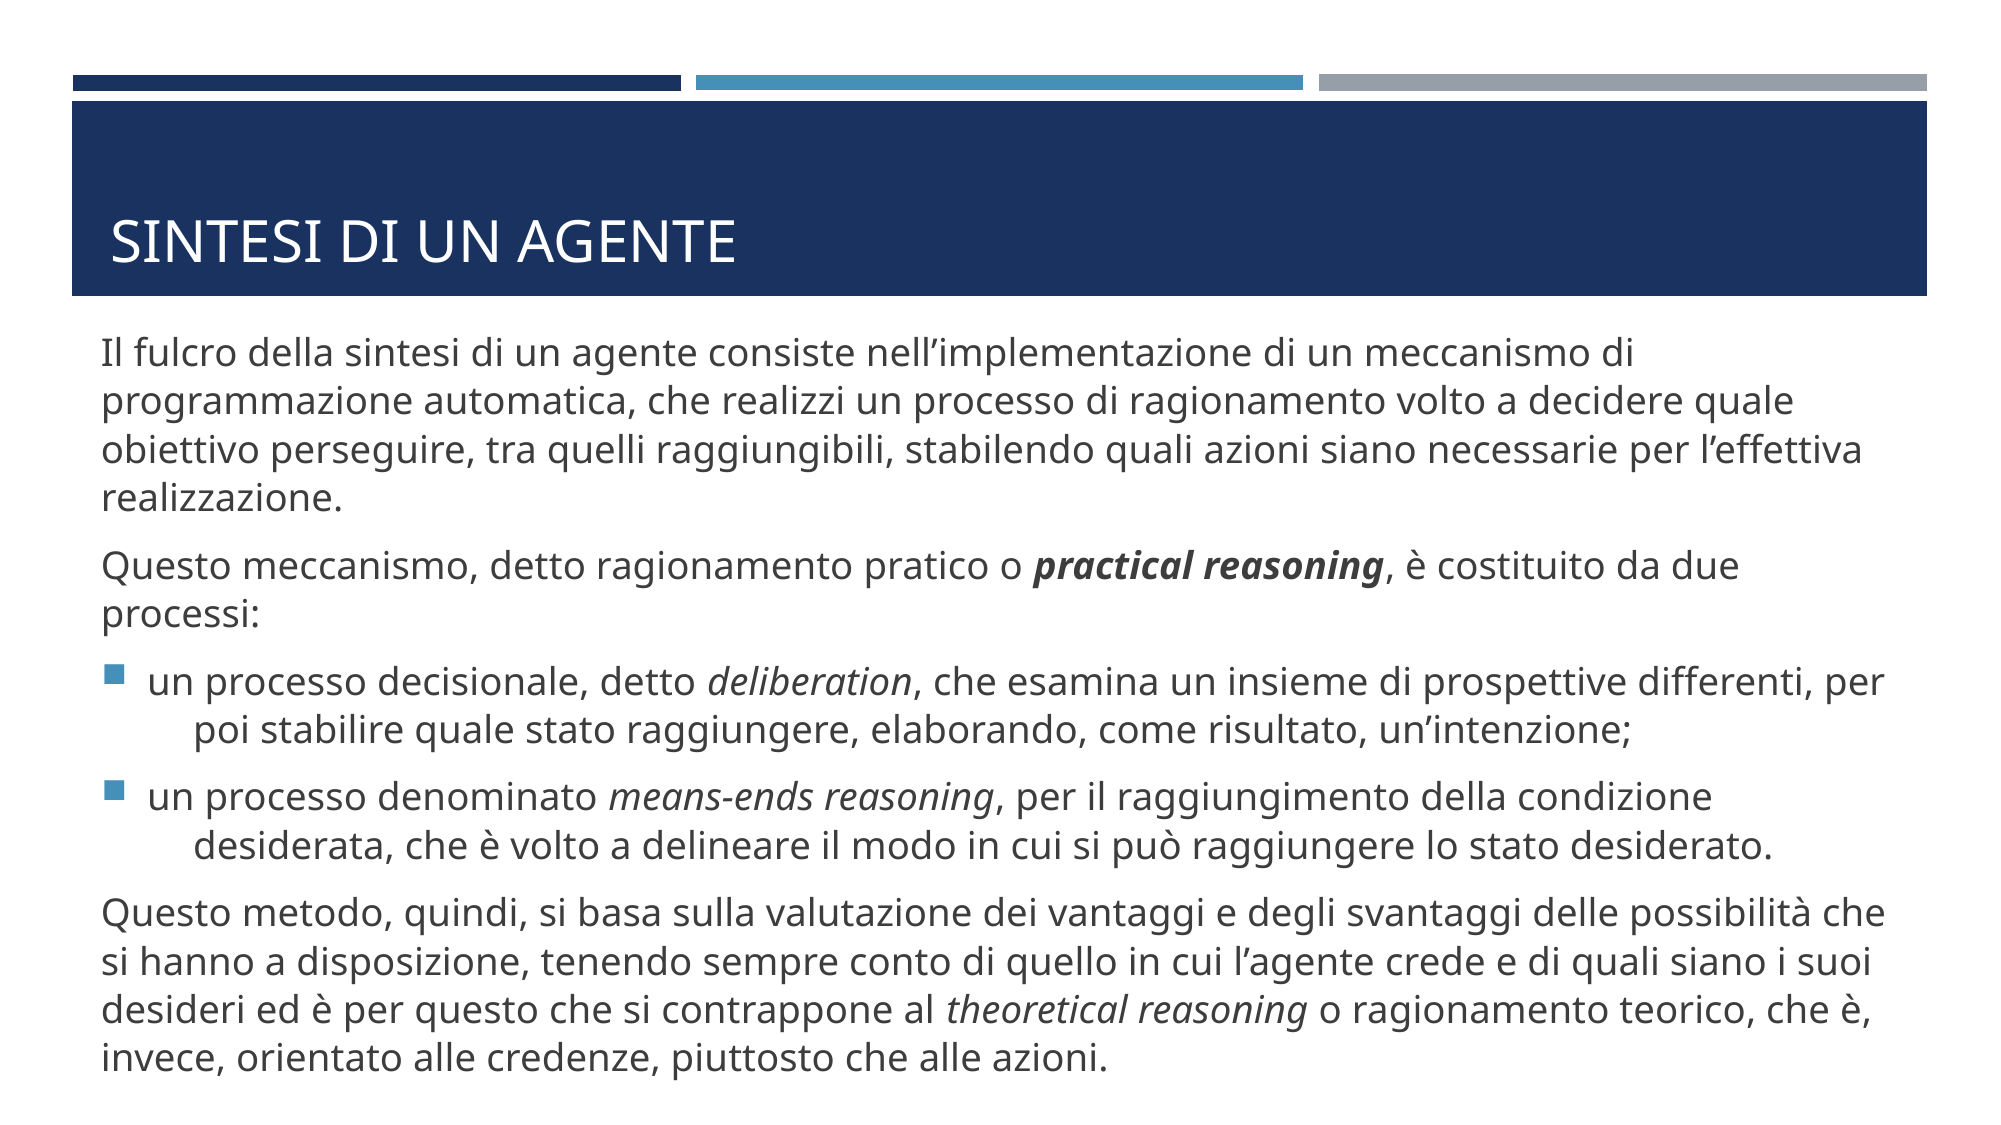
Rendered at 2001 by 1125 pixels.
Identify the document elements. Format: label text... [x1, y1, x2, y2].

title Sintesi di un agente [95, 115, 1905, 282]
list Il fulcro della sintesi di un agente consiste nell’implementazione di un meccanismo di programmazione automatica, che realizzi un processo di ragionamento volto a decidere quale obiettivo perseguire, tra quelli raggiungibili, stabilendo quali azioni siano necessarie per l’effettiva realizzazione. Questo meccanismo, detto ragionamento pratico o practical reasoning, è costituito da due processi: un processo decisionale, detto deliberation, che esamina un insieme di prospettive differenti, per poi stabilire quale stato raggiungere, elaborando, come risultato, un’intenzione; un processo denominato means-ends reasoning, per il raggiungimento della condizione desiderata, che è volto a delineare il modo in cui si può raggiungere lo stato desiderato. Questo metodo, quindi, si basa sulla valutazione dei vantaggi e degli svantaggi delle possibilità che si hanno a disposizione, tenendo sempre conto di quello in cui l’agente crede e di quali siano i suoi desideri ed è per questo che si contrappone al theoretical reasoning o ragionamento teorico, che è, invece, orientato alle credenze, piuttosto che alle azioni. [85, 313, 1905, 1093]
